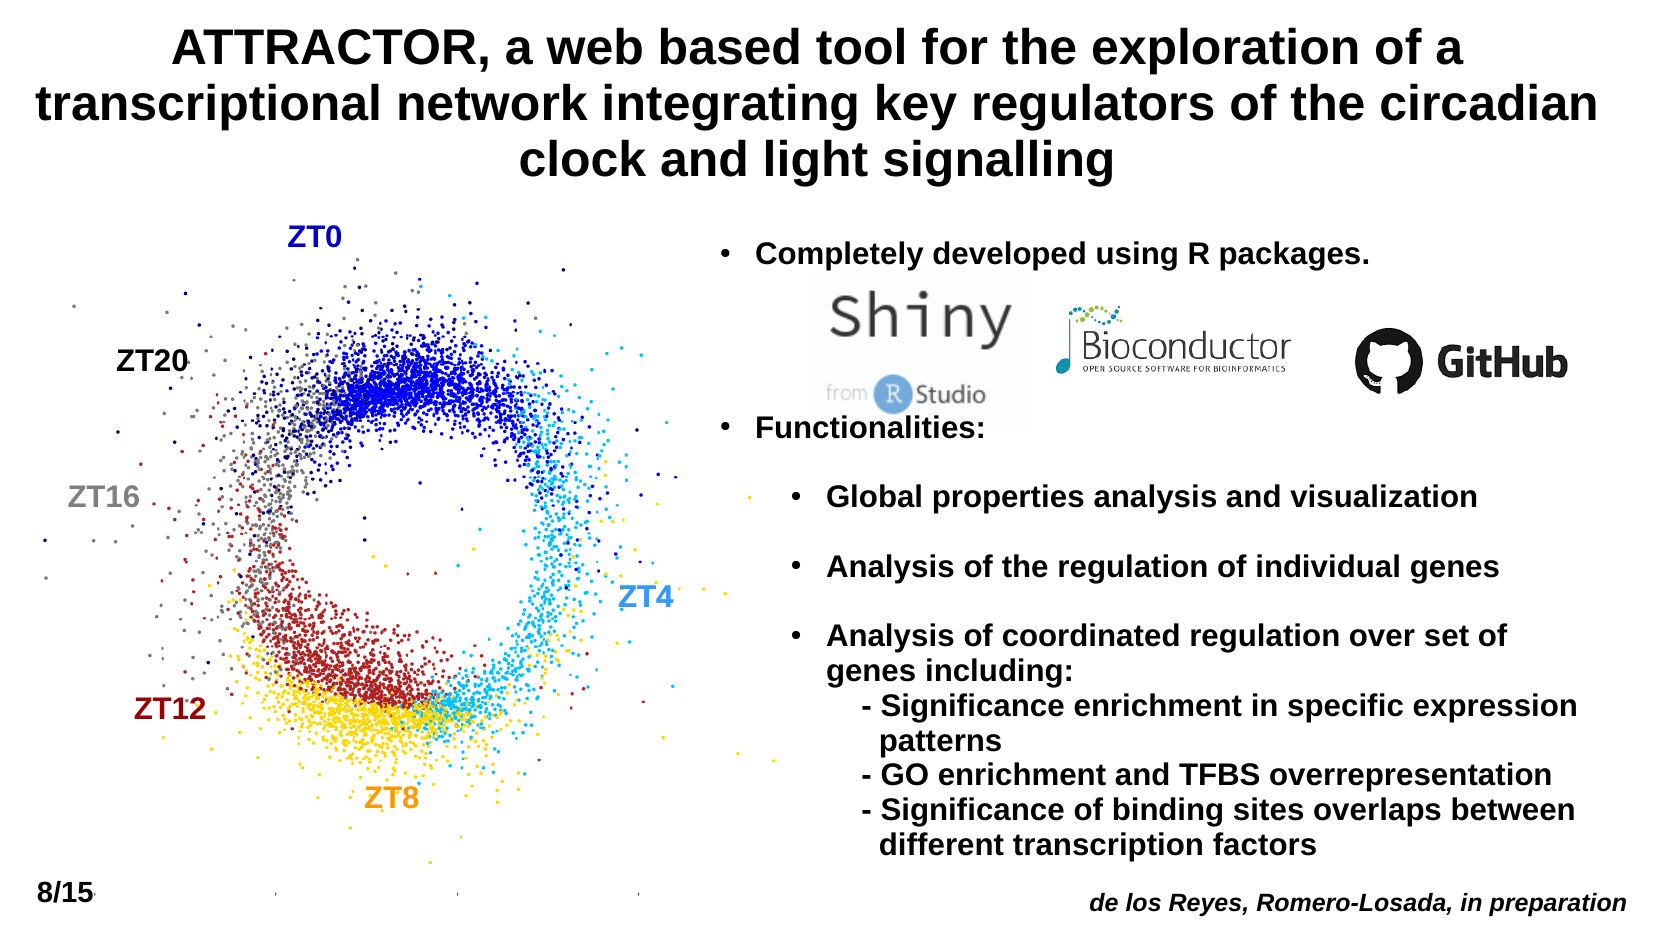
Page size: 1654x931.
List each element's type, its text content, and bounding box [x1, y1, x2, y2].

picture [1036, 271, 1310, 418]
title ATTRACTOR, a web based tool for the exploration of a transcriptional network integrating key regulators of the circadian clock and light signalling [15, 0, 1621, 215]
picture [1331, 290, 1591, 436]
text_box Completely developed using R packages. Functionalities: Global properties analysis and visualization Analysis of the regulation of individual genes Analysis of coordinated regulation over set of genes including: - Significance enrichment in specific expression patterns - GO enrichment and TFBS overrepresentation - Significance of binding sites overlaps between different transcription factors [705, 229, 1621, 931]
picture [0, 224, 815, 901]
text_box de los Reyes, Romero-Losada, in preparation [1074, 881, 1654, 931]
text_box ZT12 [119, 684, 285, 783]
text_box 8/15 [15, 840, 121, 917]
text_box ZT16 [52, 471, 218, 571]
text_box ZT4 [603, 571, 705, 671]
text_box ZT0 [272, 215, 438, 311]
text_box ZT20 [101, 335, 267, 435]
text_box ZT8 [349, 772, 515, 872]
